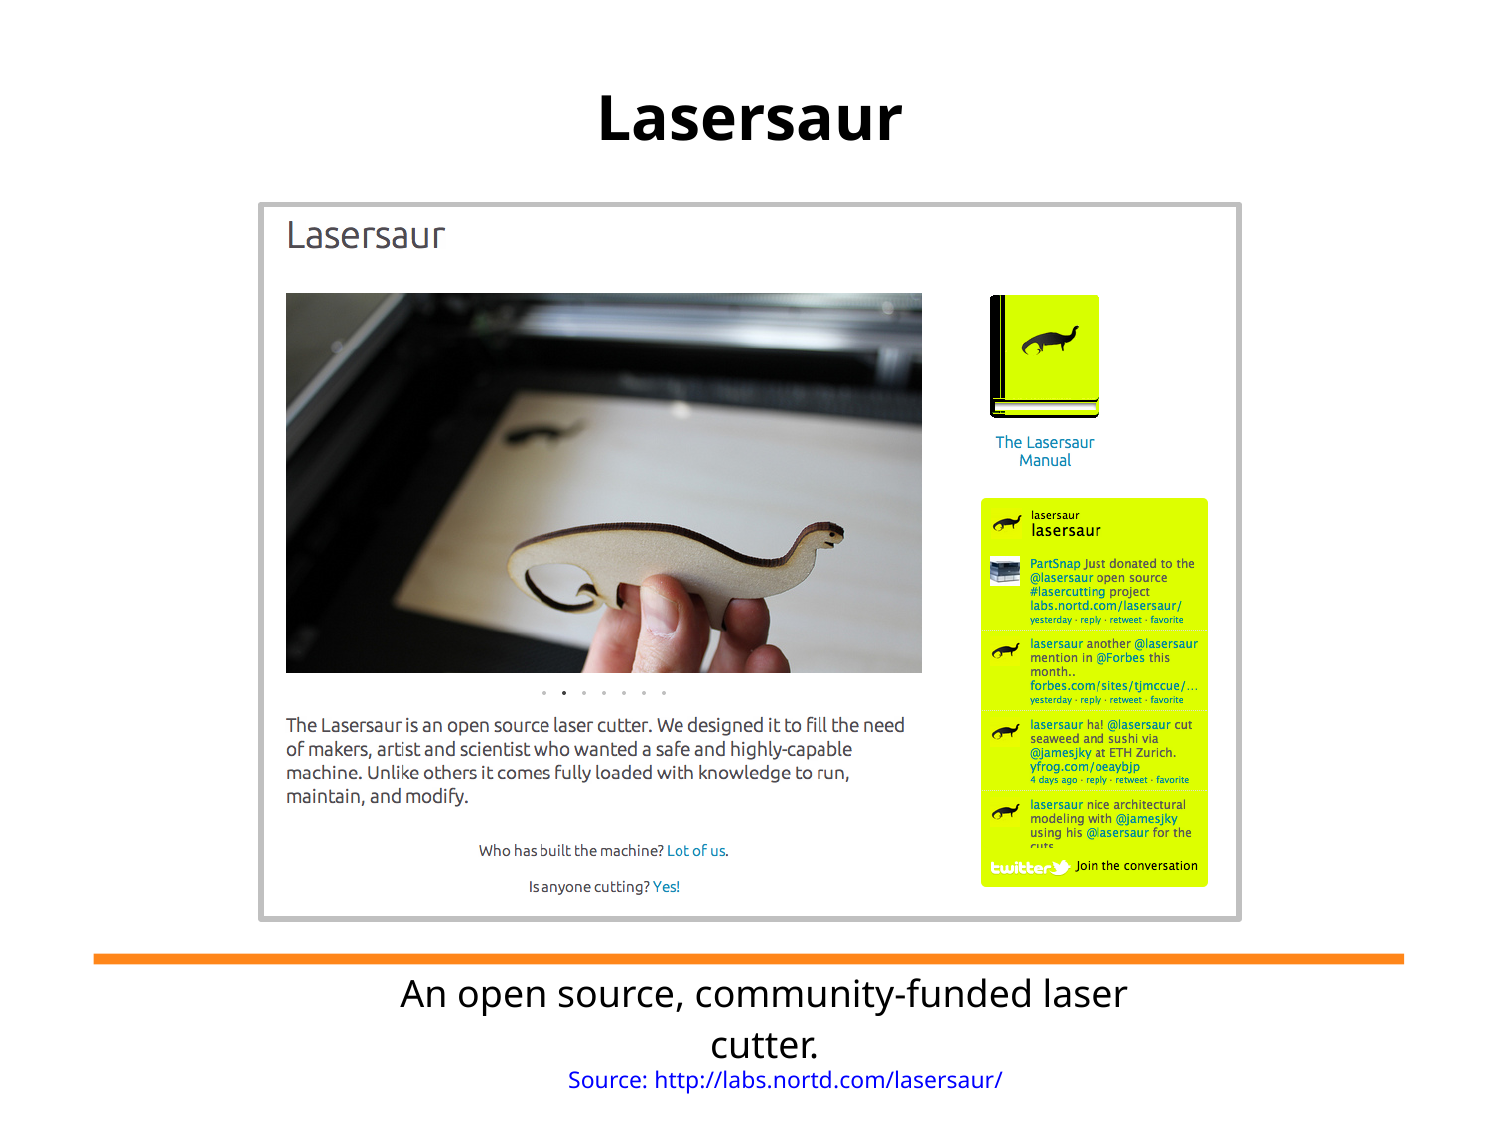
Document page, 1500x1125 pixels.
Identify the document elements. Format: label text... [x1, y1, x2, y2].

picture [0, 0, 1500, 1125]
text_box Source: http://labs.nortd.com/lasersaur/ [553, 1056, 947, 1098]
text_box An open source, community-funded laser cutter. [382, 960, 1148, 1064]
title Lasersaur [75, 44, 1426, 188]
